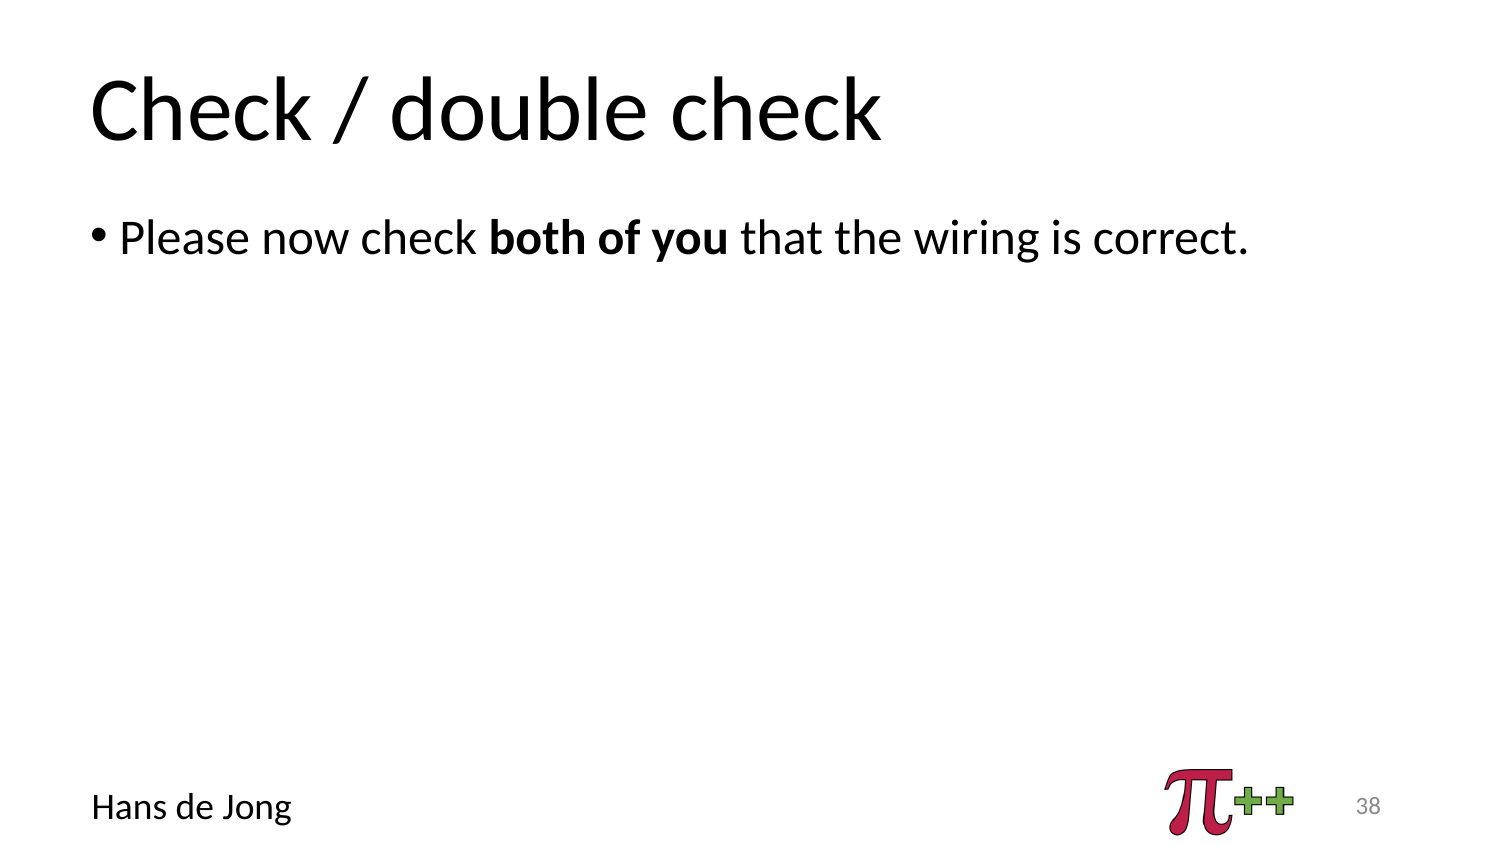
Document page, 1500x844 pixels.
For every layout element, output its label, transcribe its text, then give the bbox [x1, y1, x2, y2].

list Please now check both of you that the wiring is correct. [75, 196, 1426, 754]
title Check / double check [75, 33, 1426, 175]
text_box 38 [1340, 782, 1426, 827]
